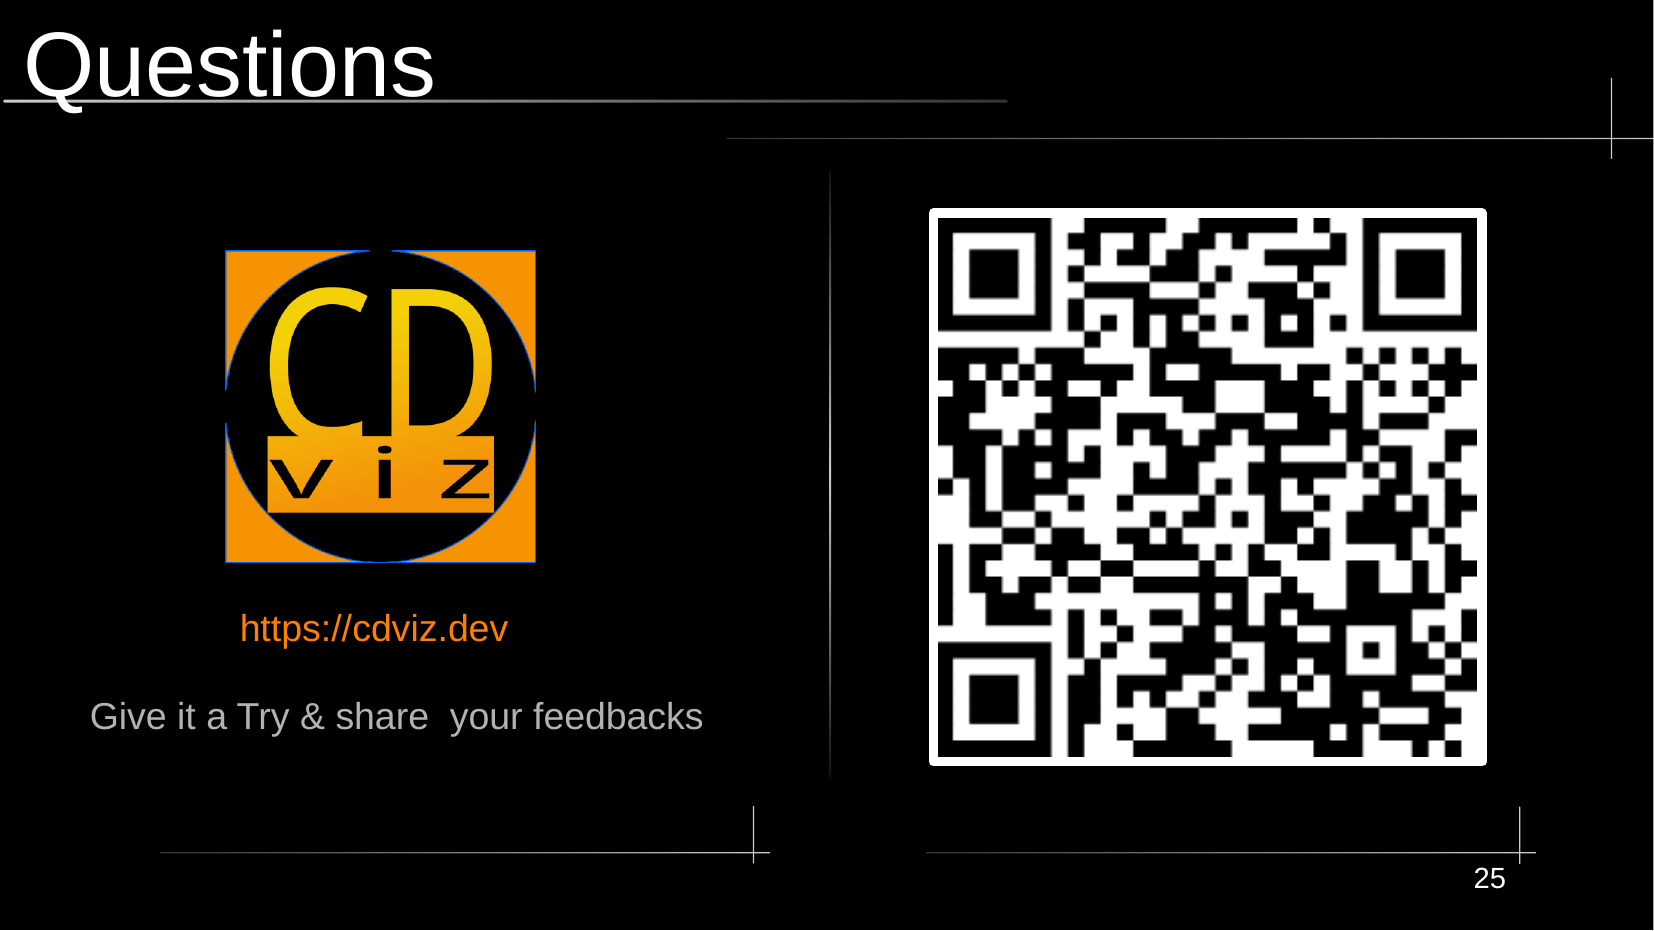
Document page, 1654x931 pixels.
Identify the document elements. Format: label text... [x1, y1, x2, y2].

title Questions [23, 11, 1589, 119]
text_box Give it a Try & share your feedbacks [75, 688, 751, 751]
text_box https://cdviz.dev [225, 600, 526, 676]
picture [937, 217, 1478, 758]
picture [225, 250, 536, 563]
